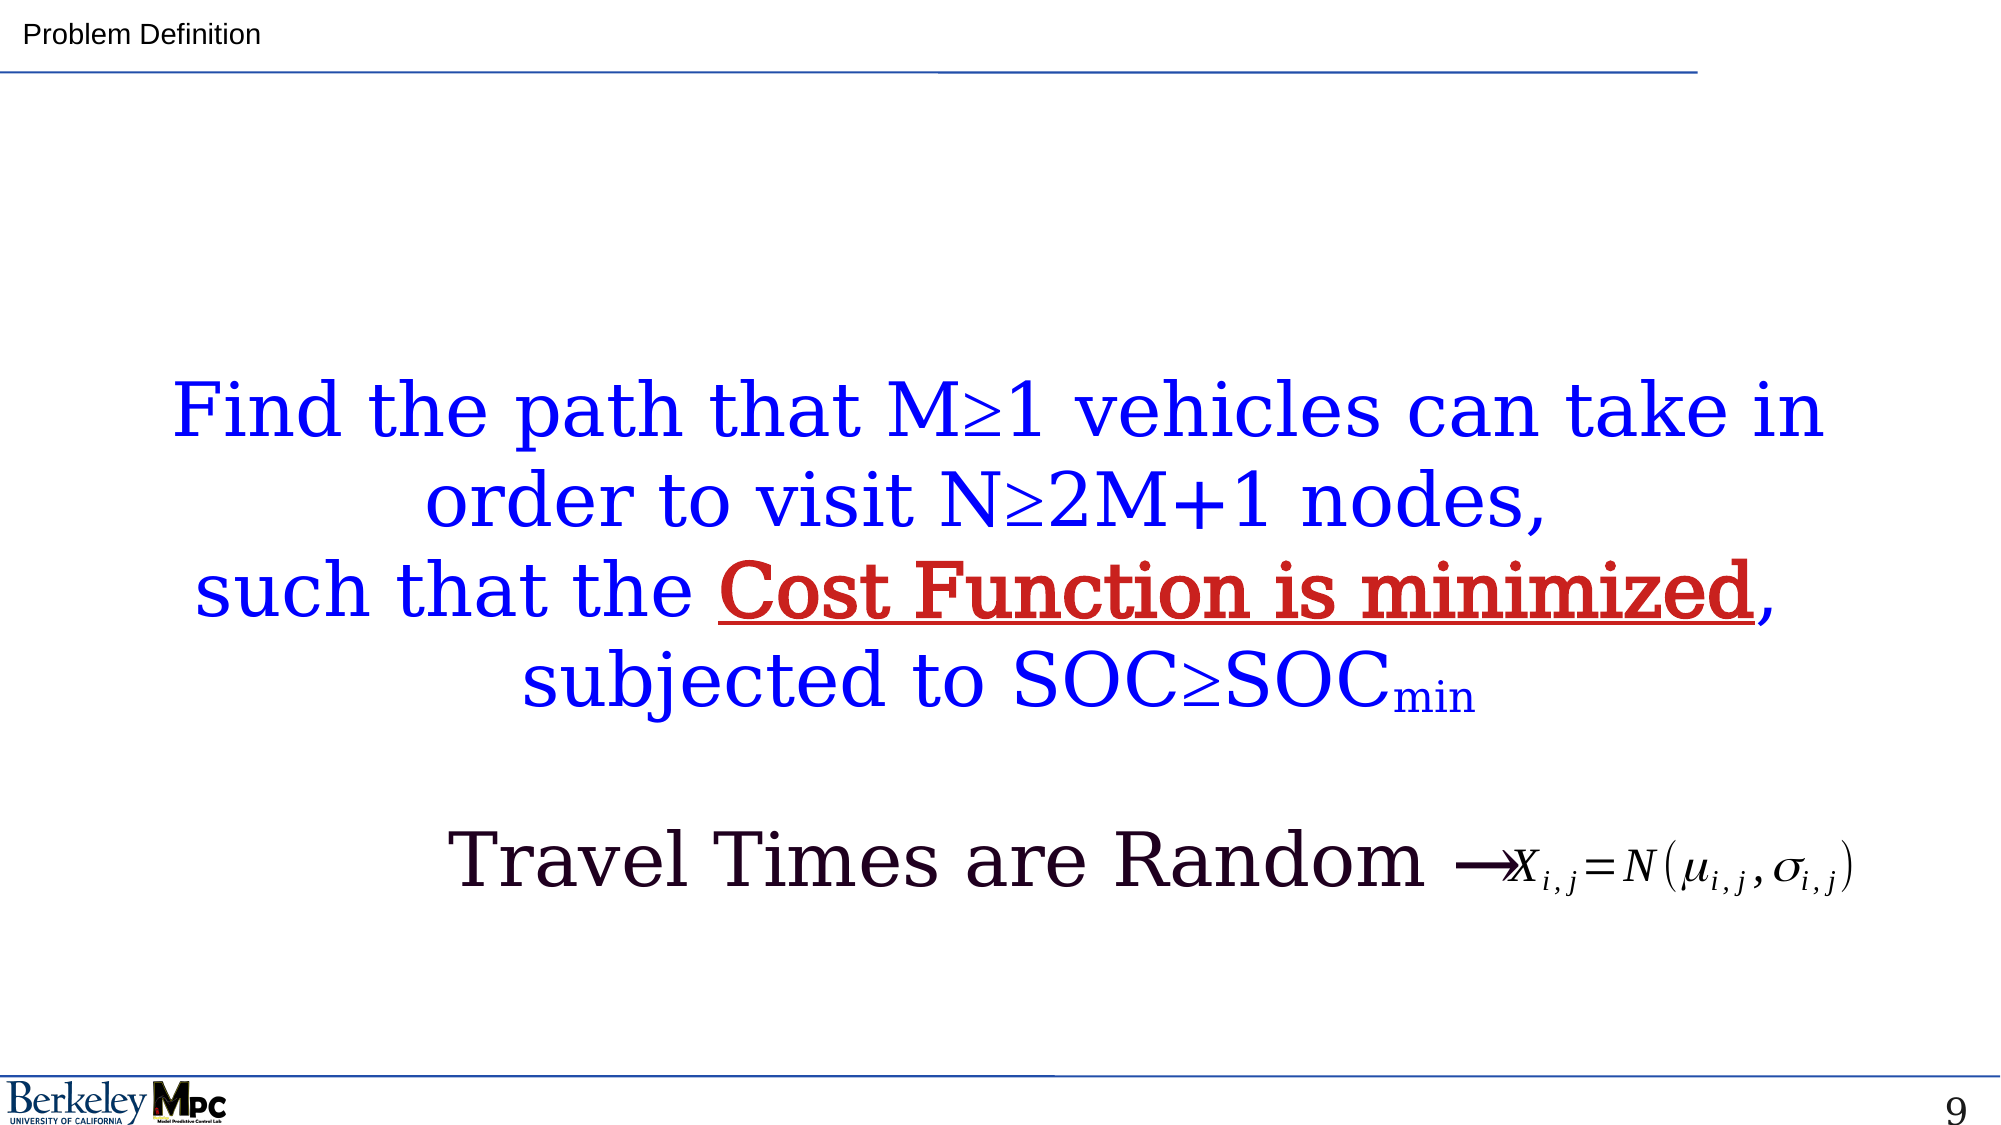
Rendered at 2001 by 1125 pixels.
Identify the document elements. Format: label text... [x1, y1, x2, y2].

picture [0, 1072, 226, 1125]
list Find the path that M≥1 vehicles can take in order to visit N≥2M+1 nodes, such that the Cost Function is minimized, subjected to SOC≥SOCmin Travel Times are Random → [57, 95, 1941, 1039]
chart [1494, 836, 1868, 899]
title Problem Definition [7, 7, 1930, 92]
